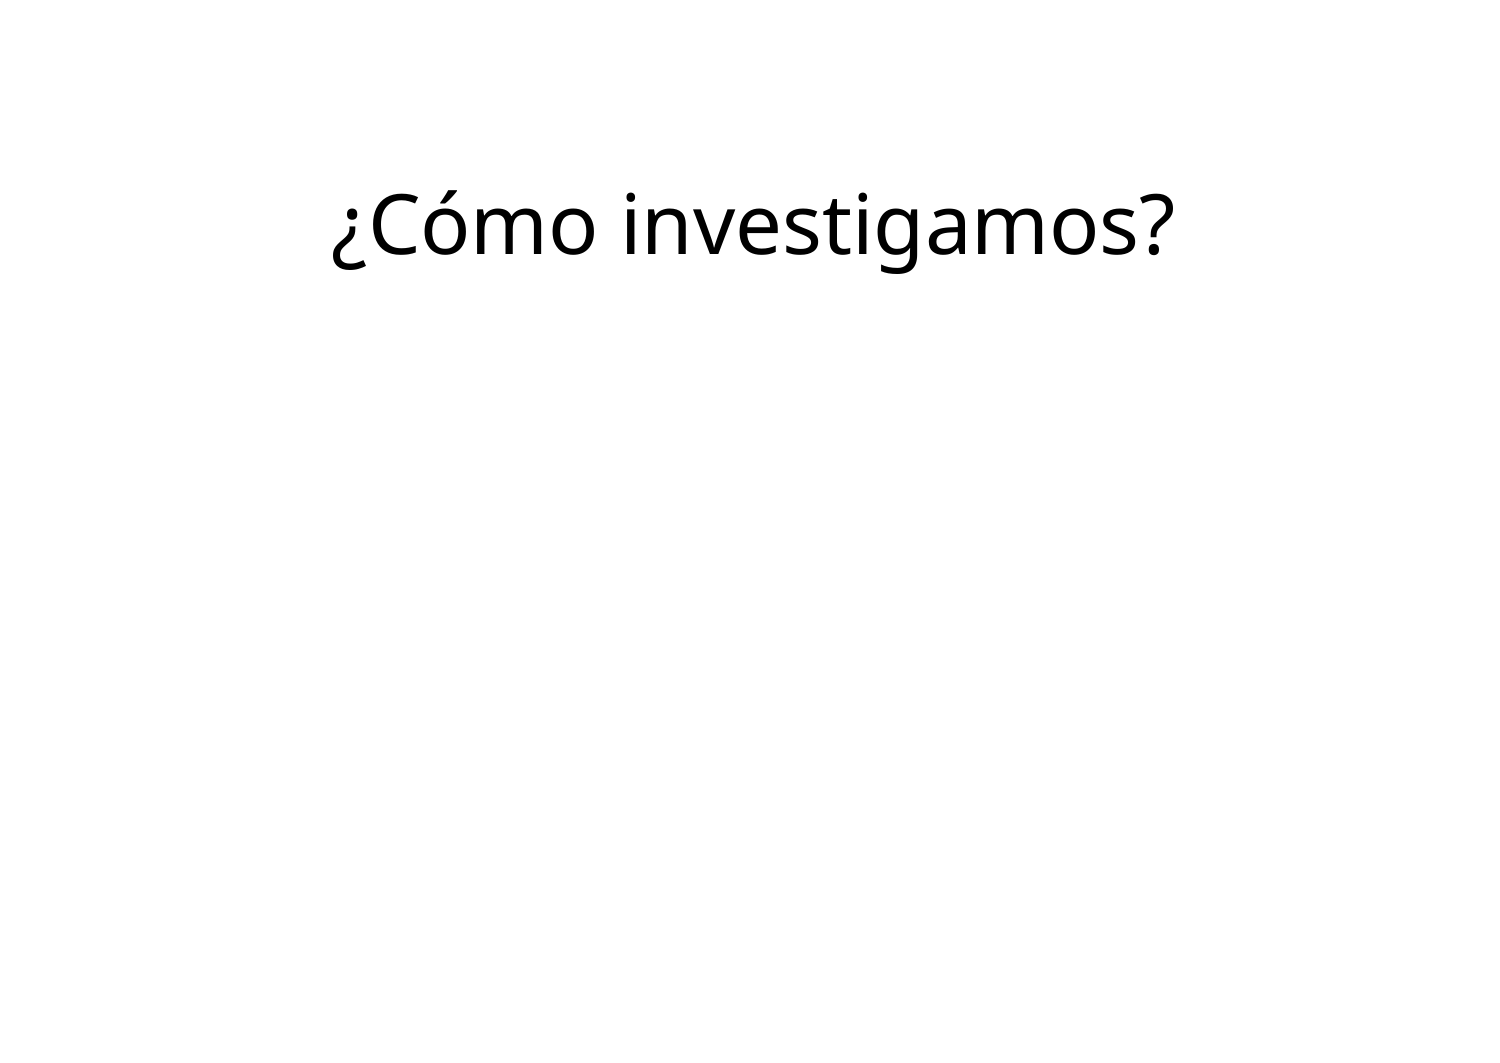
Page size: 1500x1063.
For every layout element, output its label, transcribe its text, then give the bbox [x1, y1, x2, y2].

text_box ¿Cómo investigamos? [317, 163, 1192, 279]
